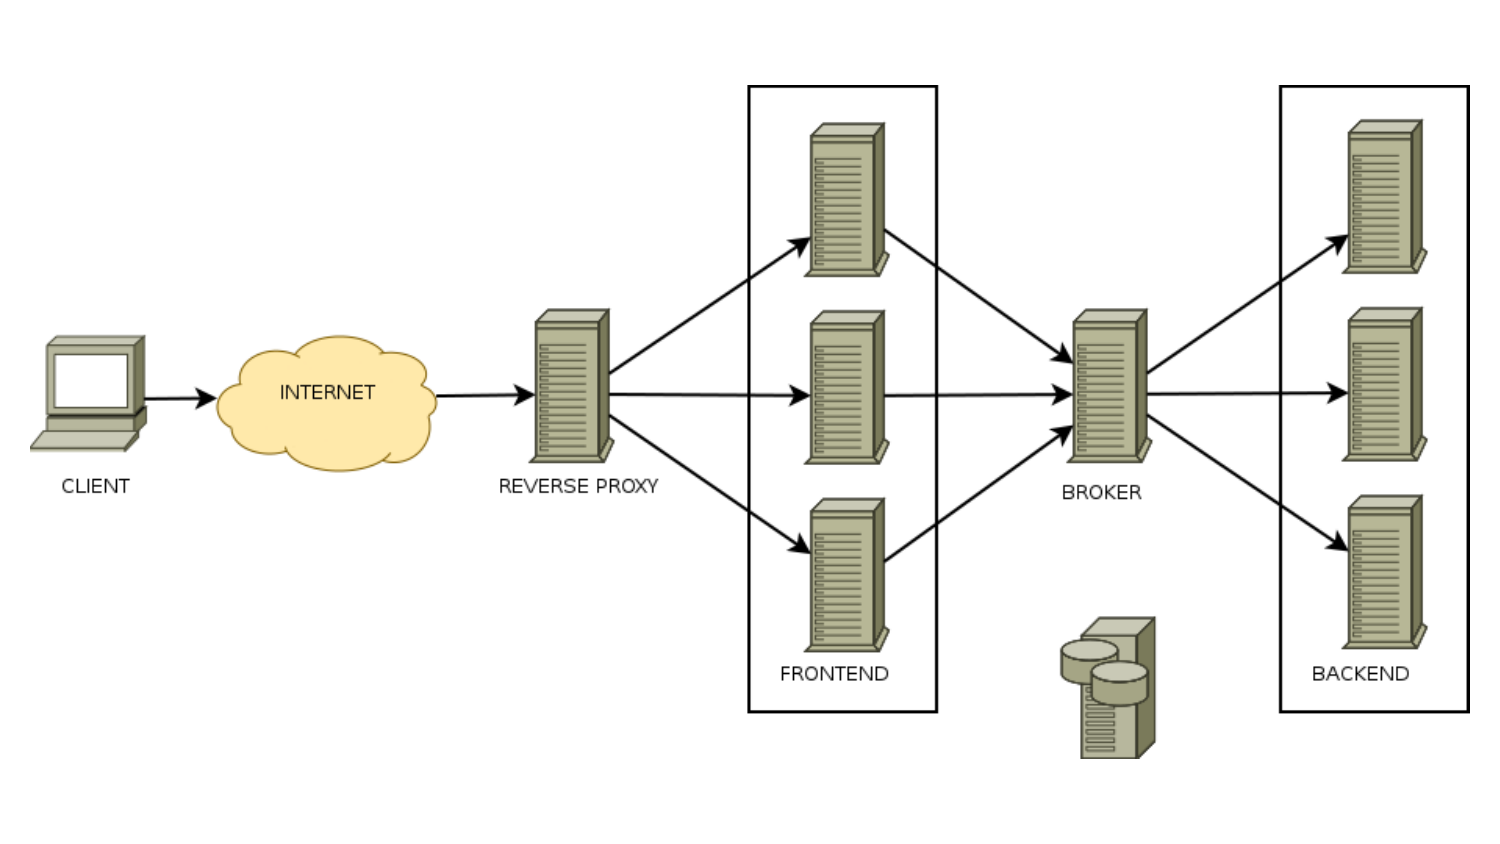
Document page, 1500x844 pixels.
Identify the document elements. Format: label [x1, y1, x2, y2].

picture [30, 85, 1470, 759]
